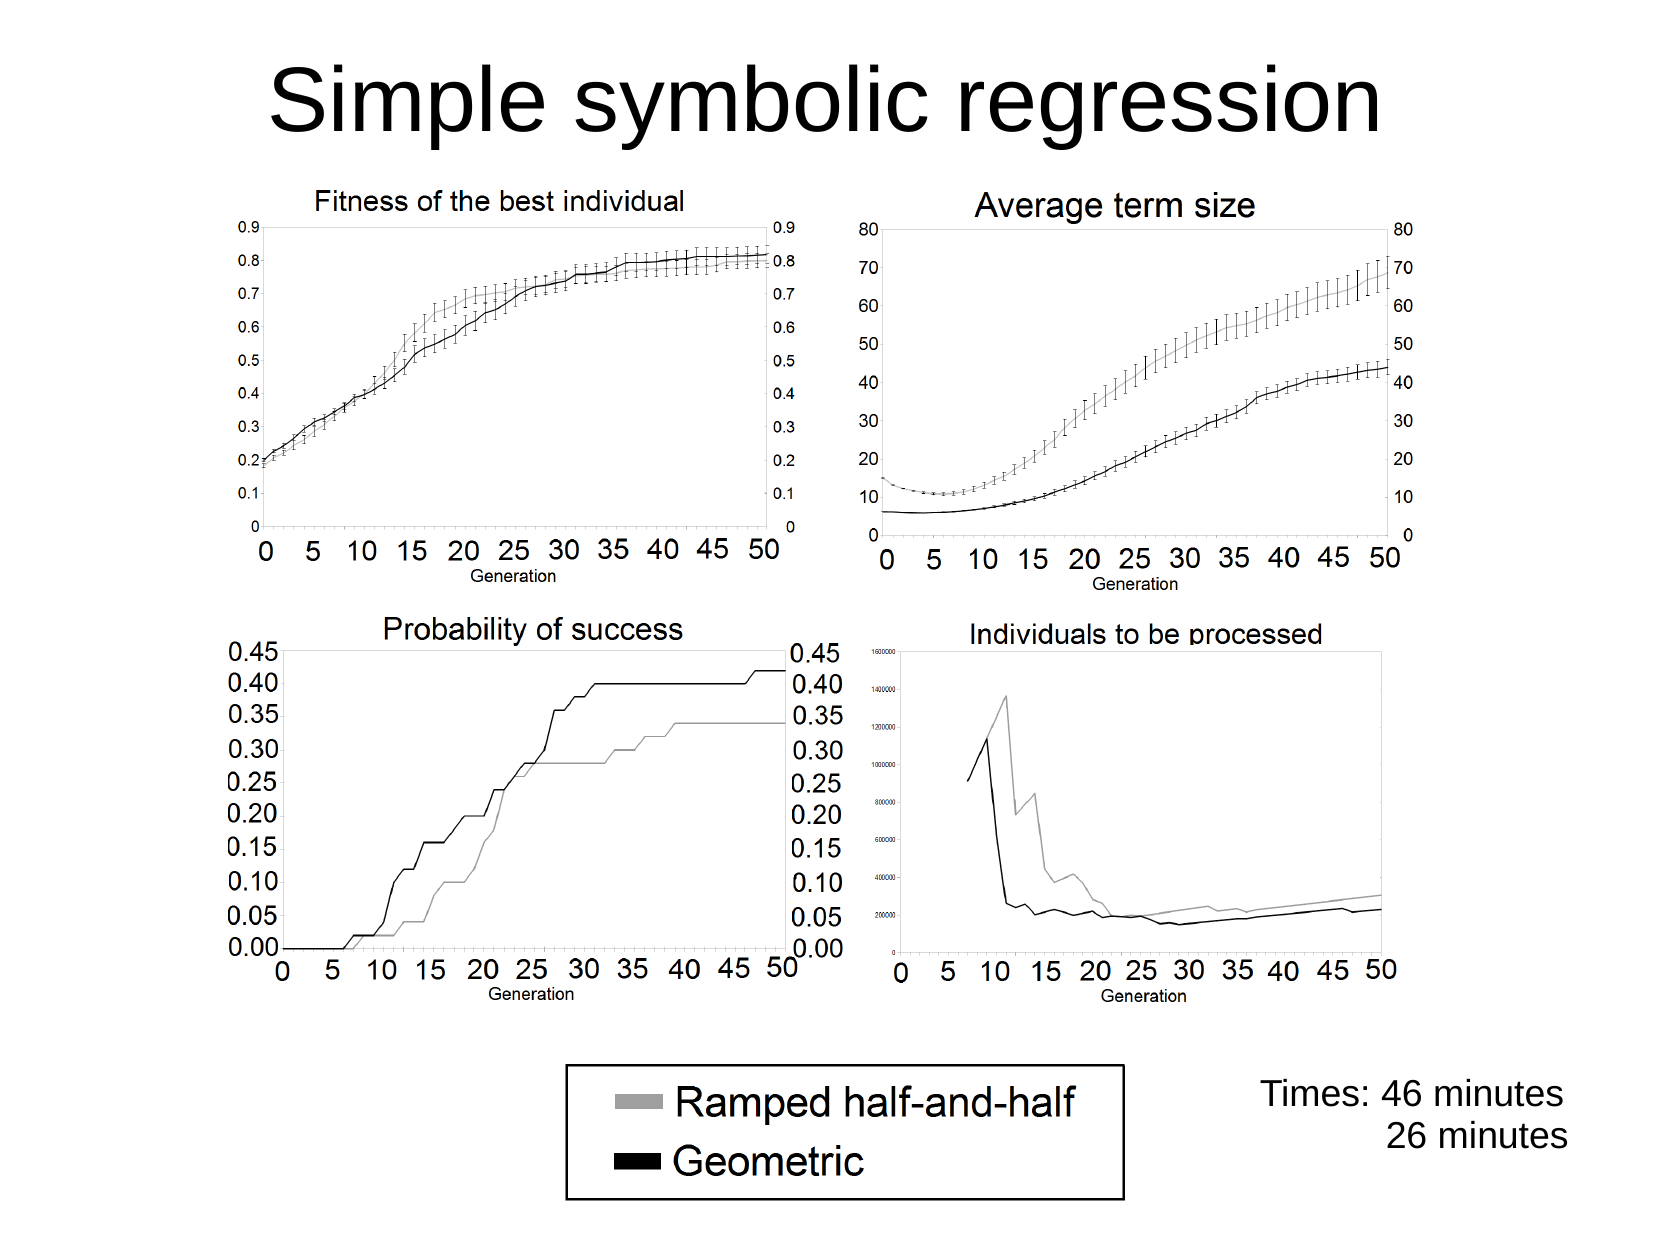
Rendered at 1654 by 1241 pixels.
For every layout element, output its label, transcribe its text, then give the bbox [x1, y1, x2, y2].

picture [227, 179, 1428, 1216]
text_box Times: 46 minutes 26 minutes [1245, 1065, 1584, 1164]
title Simple symbolic regression [82, 48, 1571, 152]
